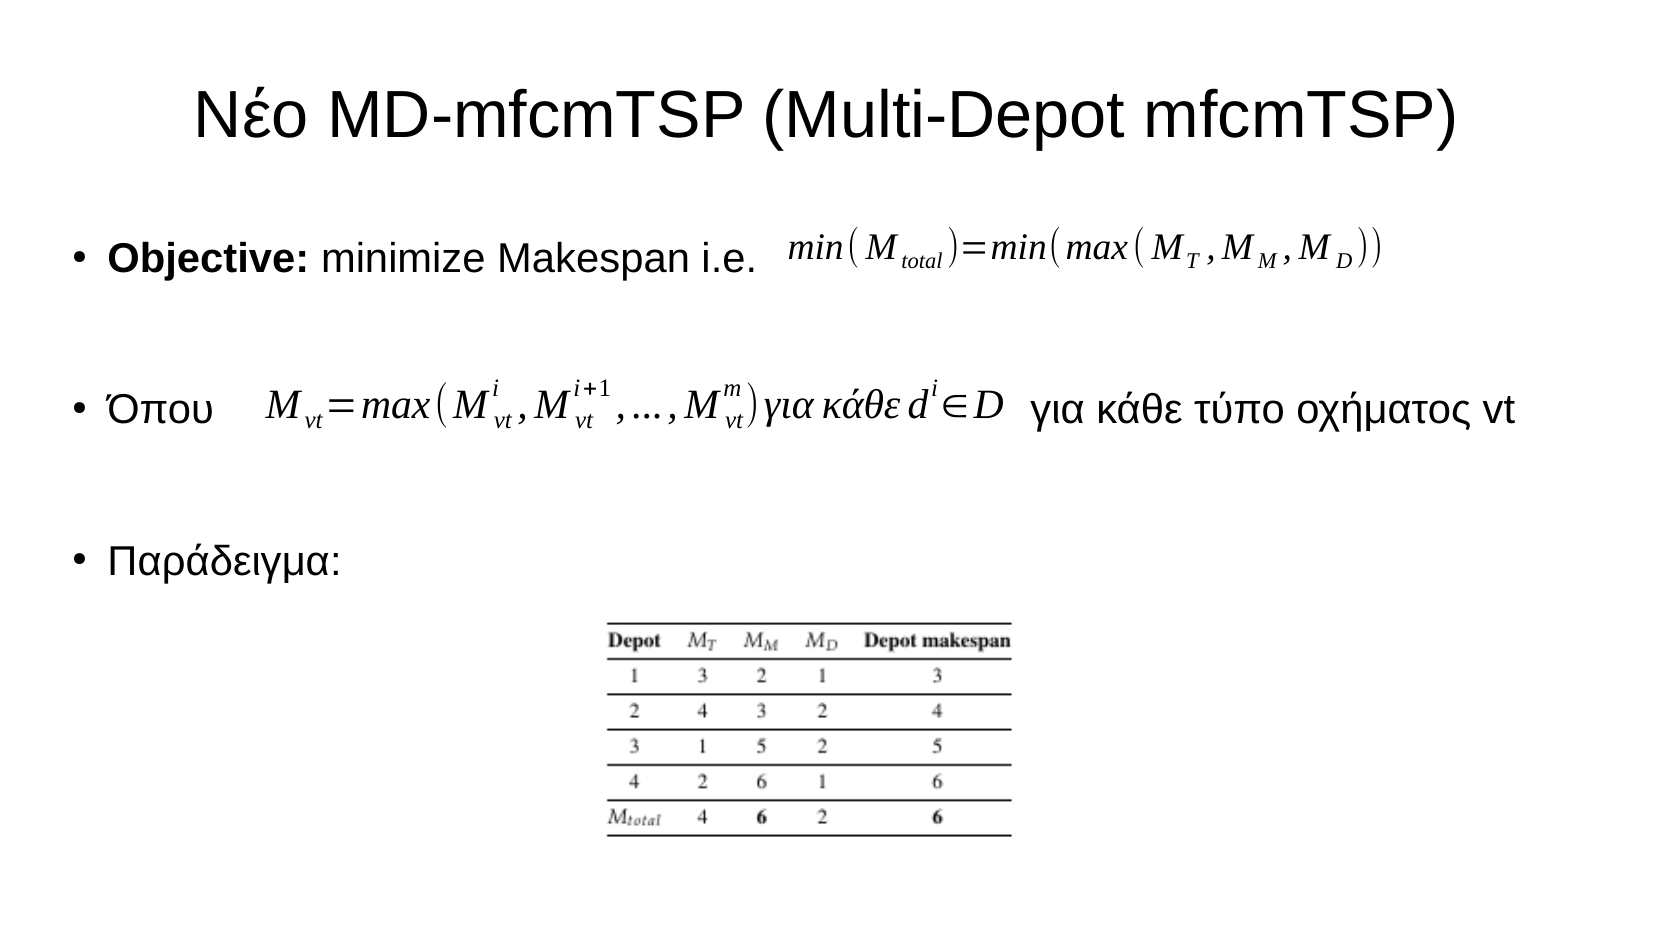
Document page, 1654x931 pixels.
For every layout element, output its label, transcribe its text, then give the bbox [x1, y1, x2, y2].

subtitle Objective: minimize Makespan i.e. Όπου για κάθε τύπο οχήματος vt Παράδειγμα: [72, 150, 1561, 931]
title Νέο MD-mfcmTSP (Multi-Depot mfcmTSP) [82, 37, 1571, 193]
chart [262, 375, 1006, 434]
picture [576, 599, 1051, 863]
chart [787, 225, 1384, 273]
